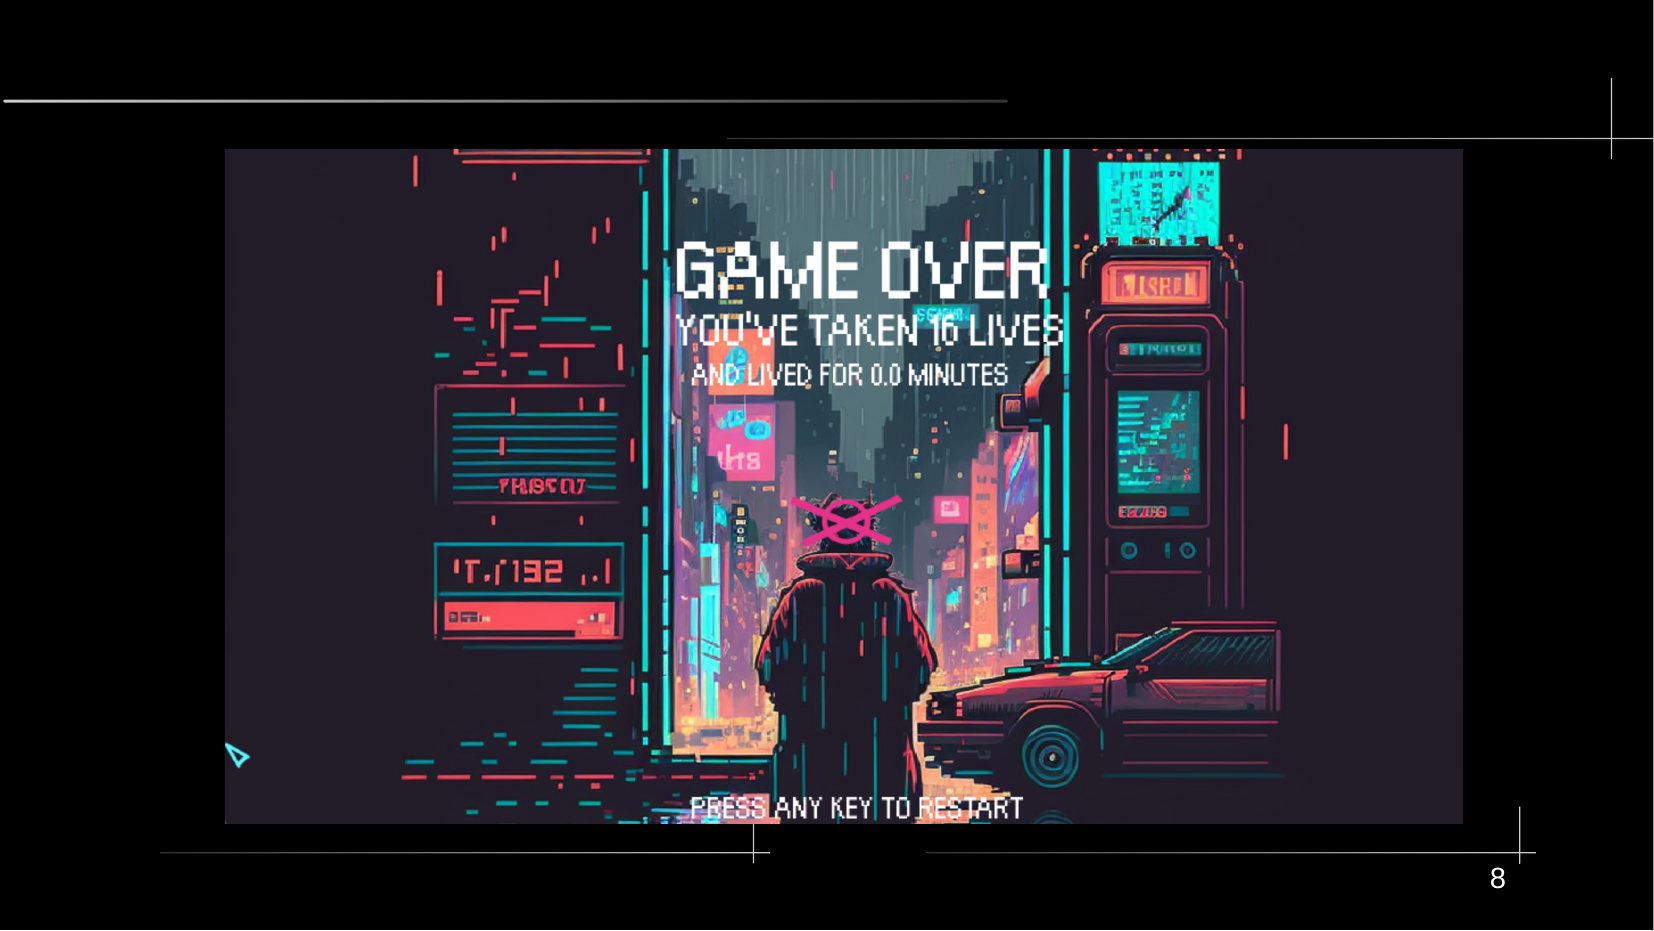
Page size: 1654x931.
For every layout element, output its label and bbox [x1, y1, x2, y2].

picture [225, 149, 1463, 824]
